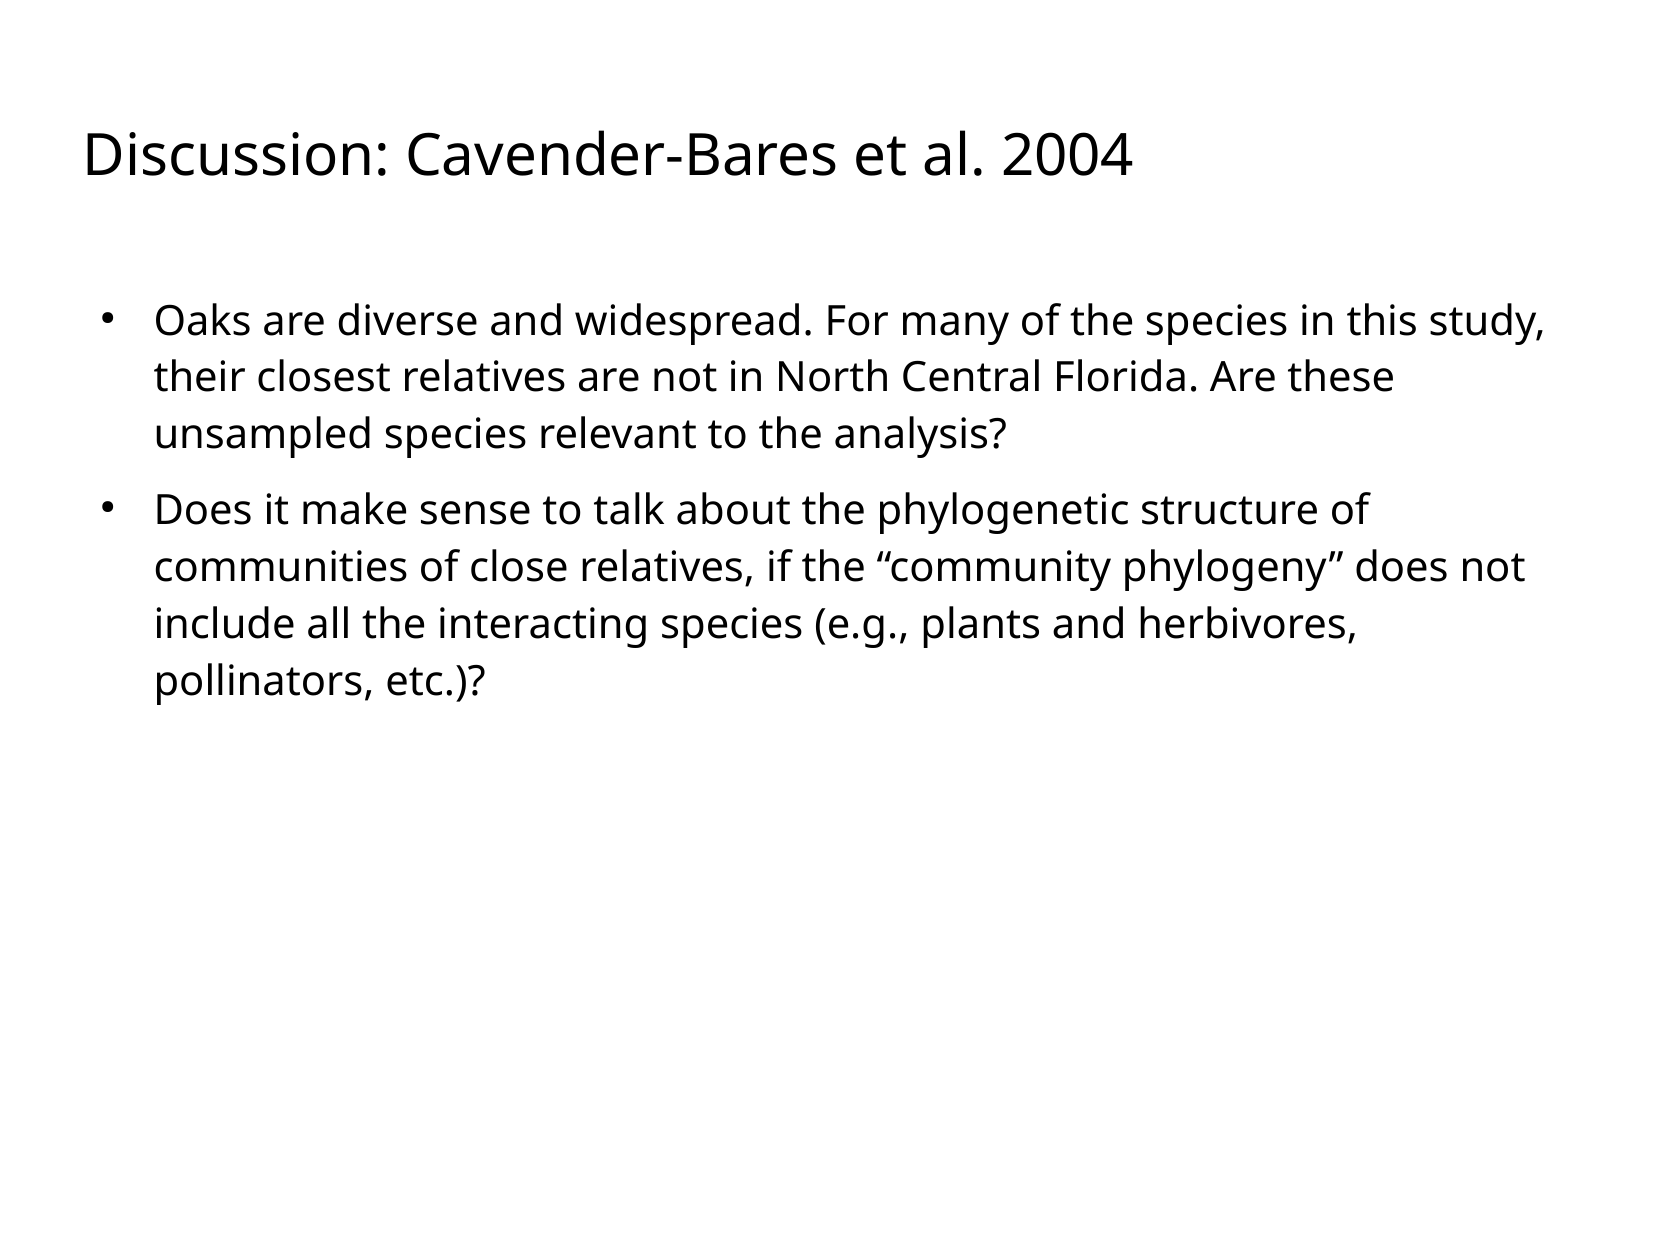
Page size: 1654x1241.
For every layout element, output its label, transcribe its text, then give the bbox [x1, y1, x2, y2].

list Oaks are diverse and widespread. For many of the species in this study, their closest relatives are not in North Central Florida. Are these unsampled species relevant to the analysis? Does it make sense to talk about the phylogenetic structure of communities of close relatives, if the “community phylogeny” does not include all the interacting species (e.g., plants and herbivores, pollinators, etc.)? [82, 290, 1571, 1010]
title Discussion: Cavender-Bares et al. 2004 [82, 49, 1571, 257]
